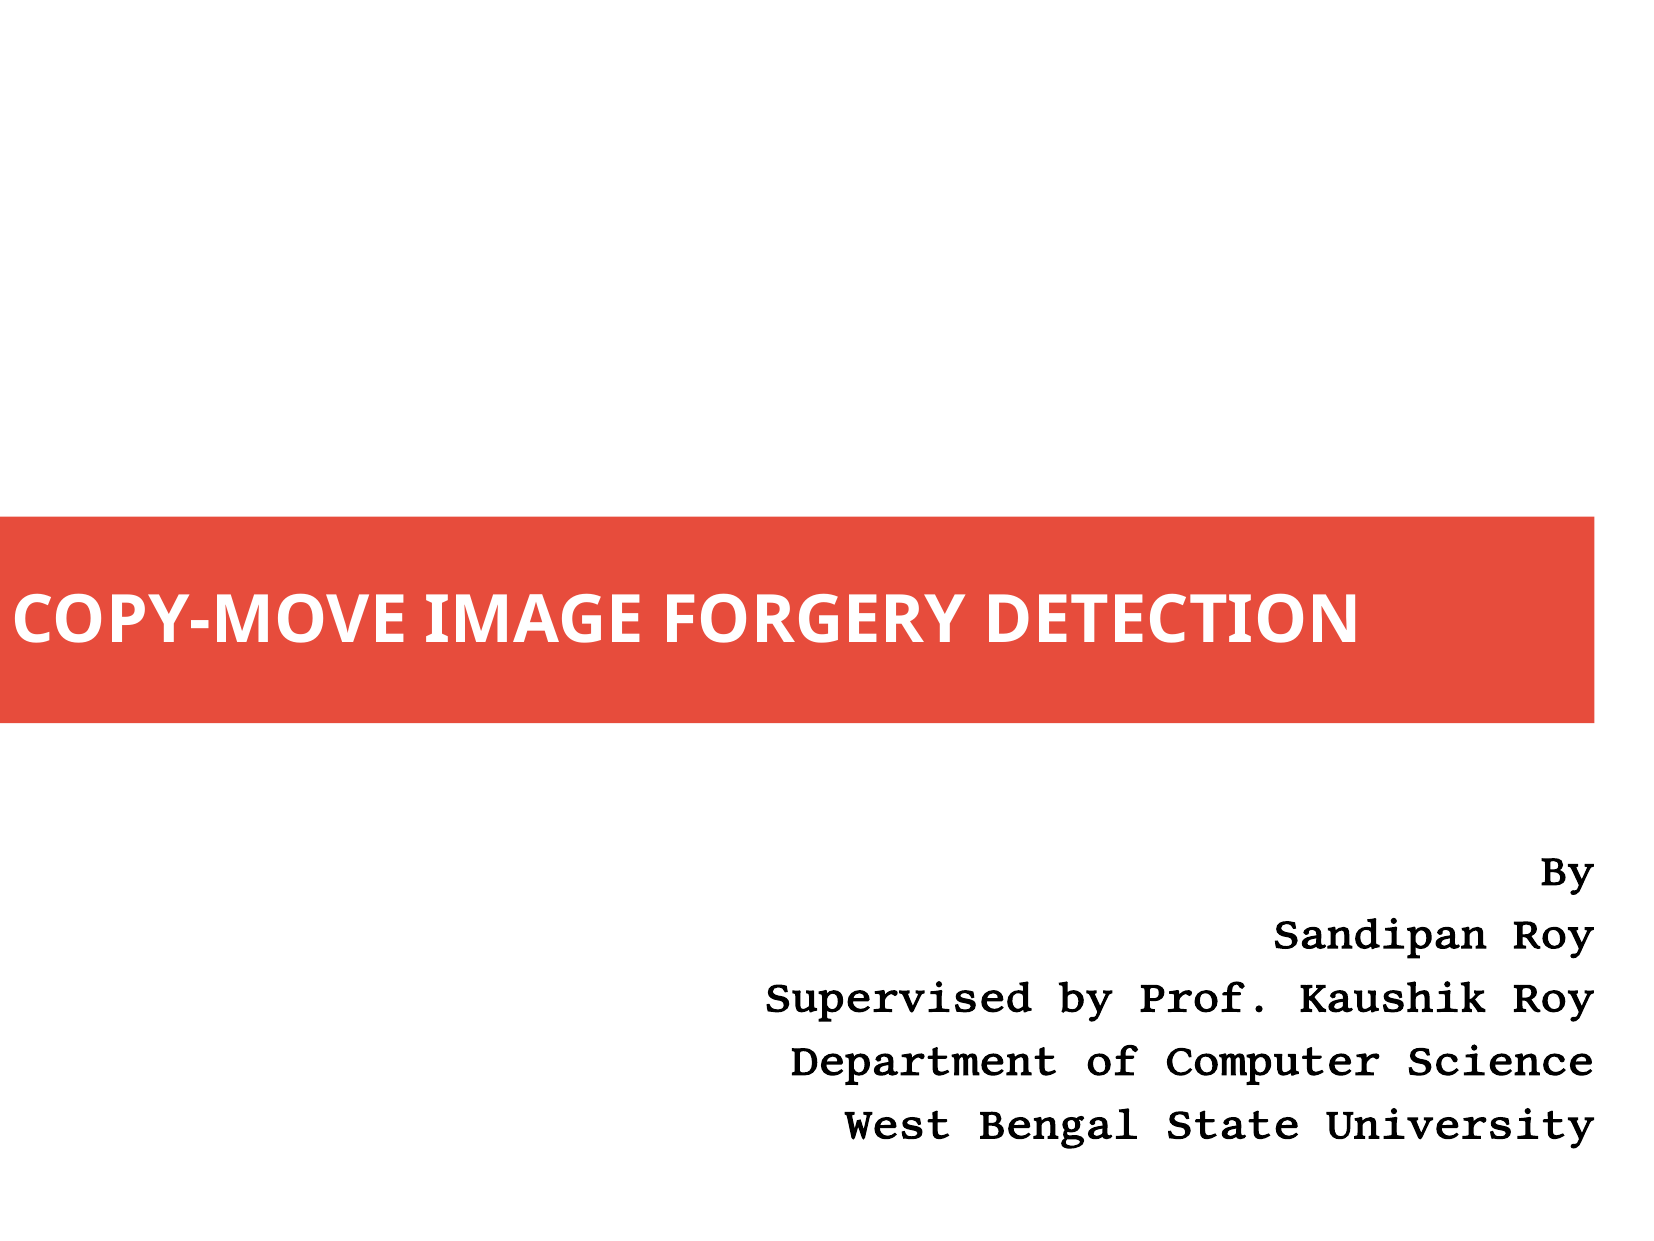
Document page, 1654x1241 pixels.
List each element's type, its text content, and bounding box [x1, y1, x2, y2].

text_box Copy-MOVE IMAGE Forgery Detection [11, 507, 1654, 656]
text_box By Sandipan Roy Supervised by Prof. Kaushik Roy Department of Computer Science West Bengal State University [88, 779, 1595, 1241]
